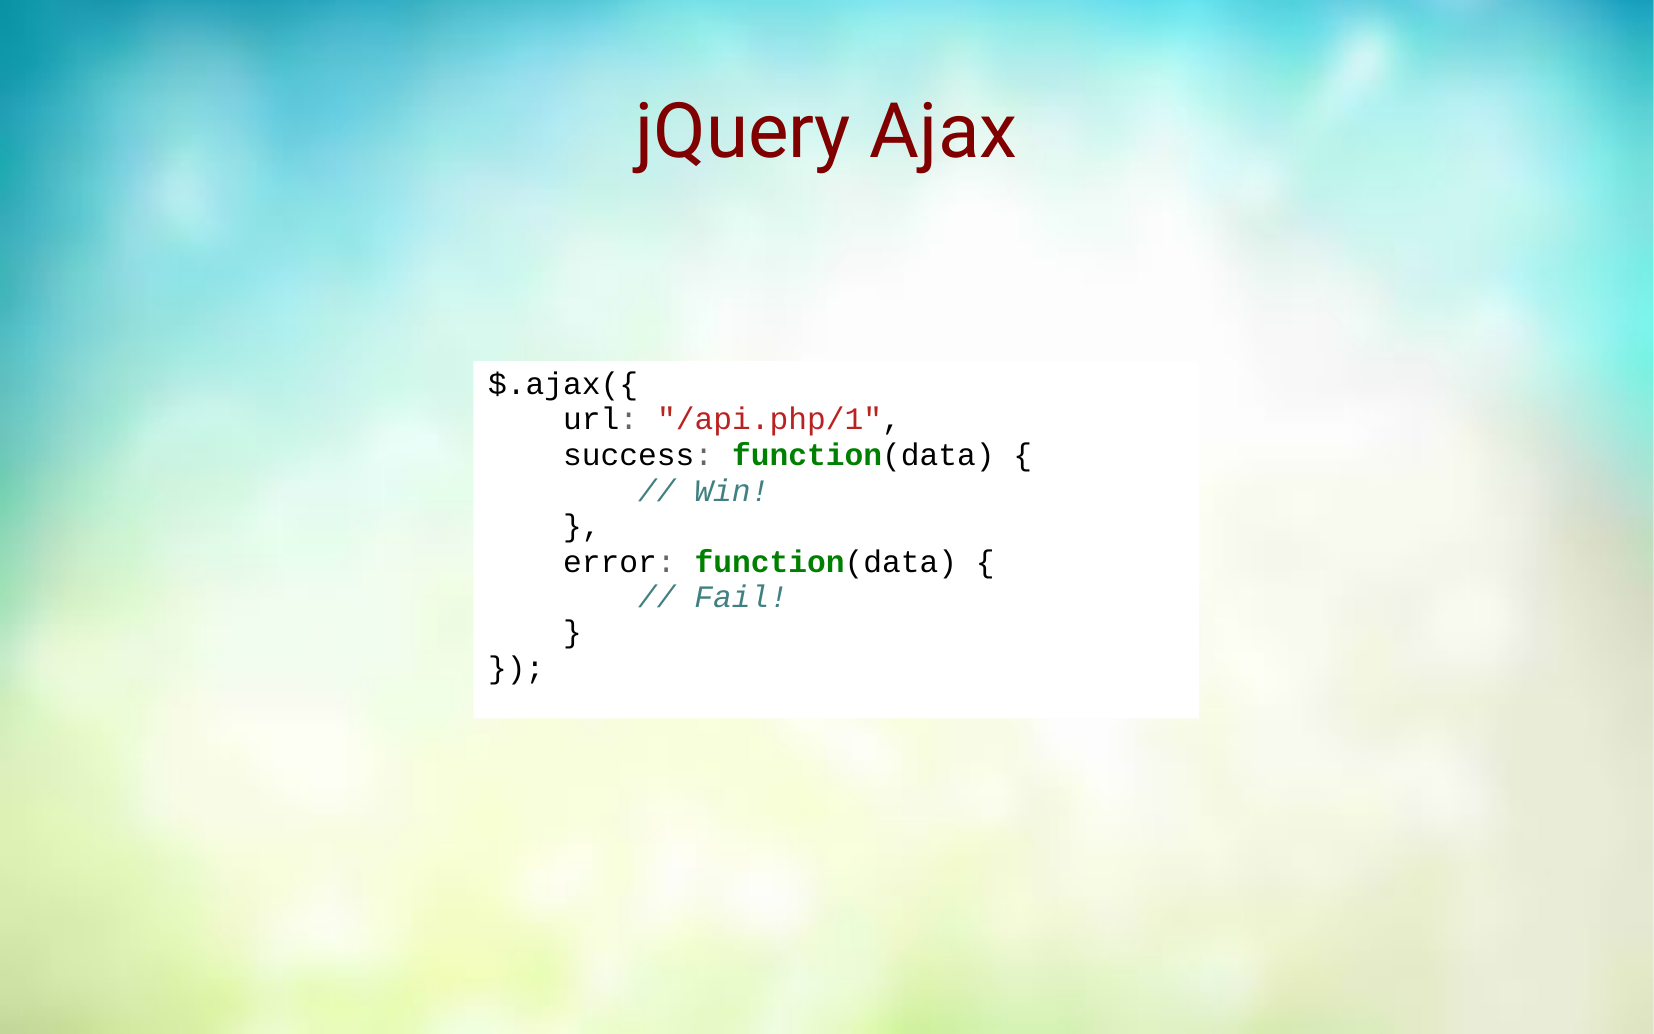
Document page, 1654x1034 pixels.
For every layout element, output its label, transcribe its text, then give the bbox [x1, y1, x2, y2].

text_box $.ajax({ url: "/api.php/1", success: function(data) { // Win! }, error: function(data) { // Fail! } }); [473, 361, 1199, 719]
title jQuery Ajax [82, 41, 1571, 214]
picture [0, 0, 1654, 1034]
